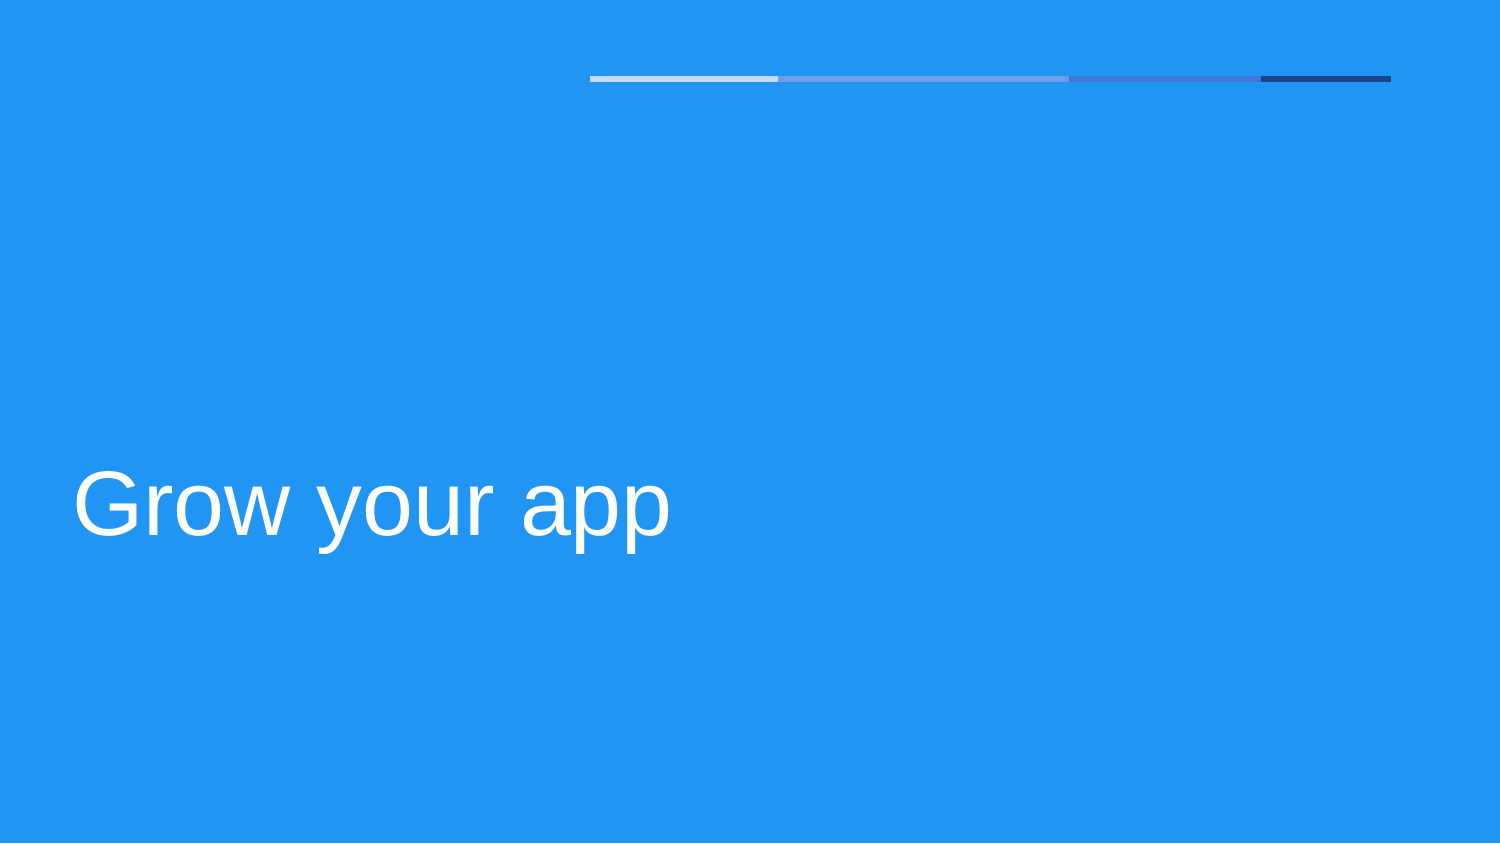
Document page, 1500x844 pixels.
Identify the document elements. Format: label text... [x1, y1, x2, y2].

text_box [0, 0, 1500, 843]
text_box Grow your app [57, 445, 689, 563]
